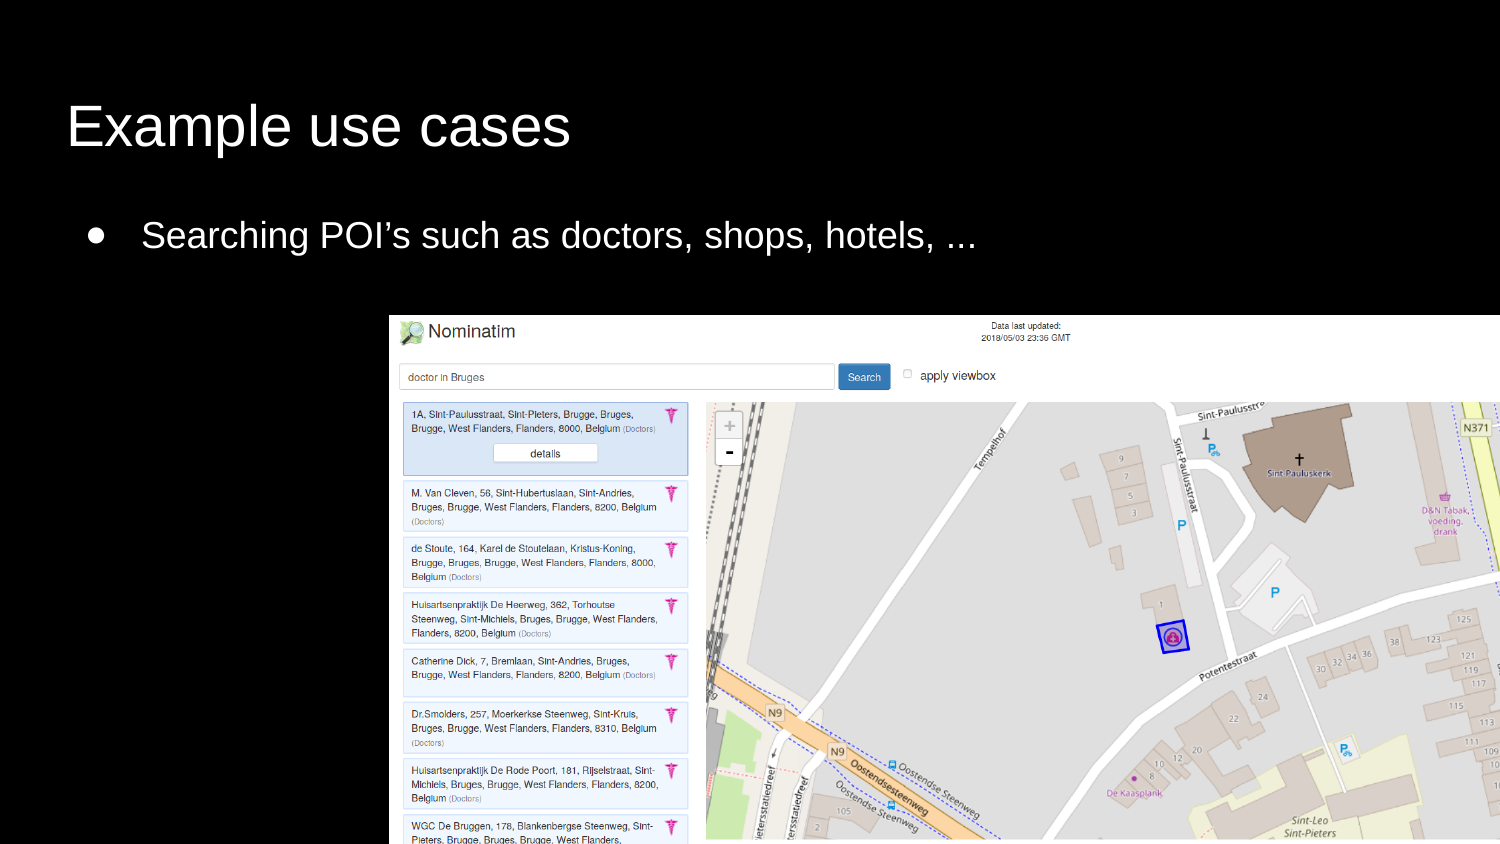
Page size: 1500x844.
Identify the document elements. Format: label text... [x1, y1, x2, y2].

picture [389, 315, 1500, 844]
title Example use cases [51, 72, 1449, 167]
list Searching POI’s such as doctors, shops, hotels, ... [51, 189, 1449, 750]
